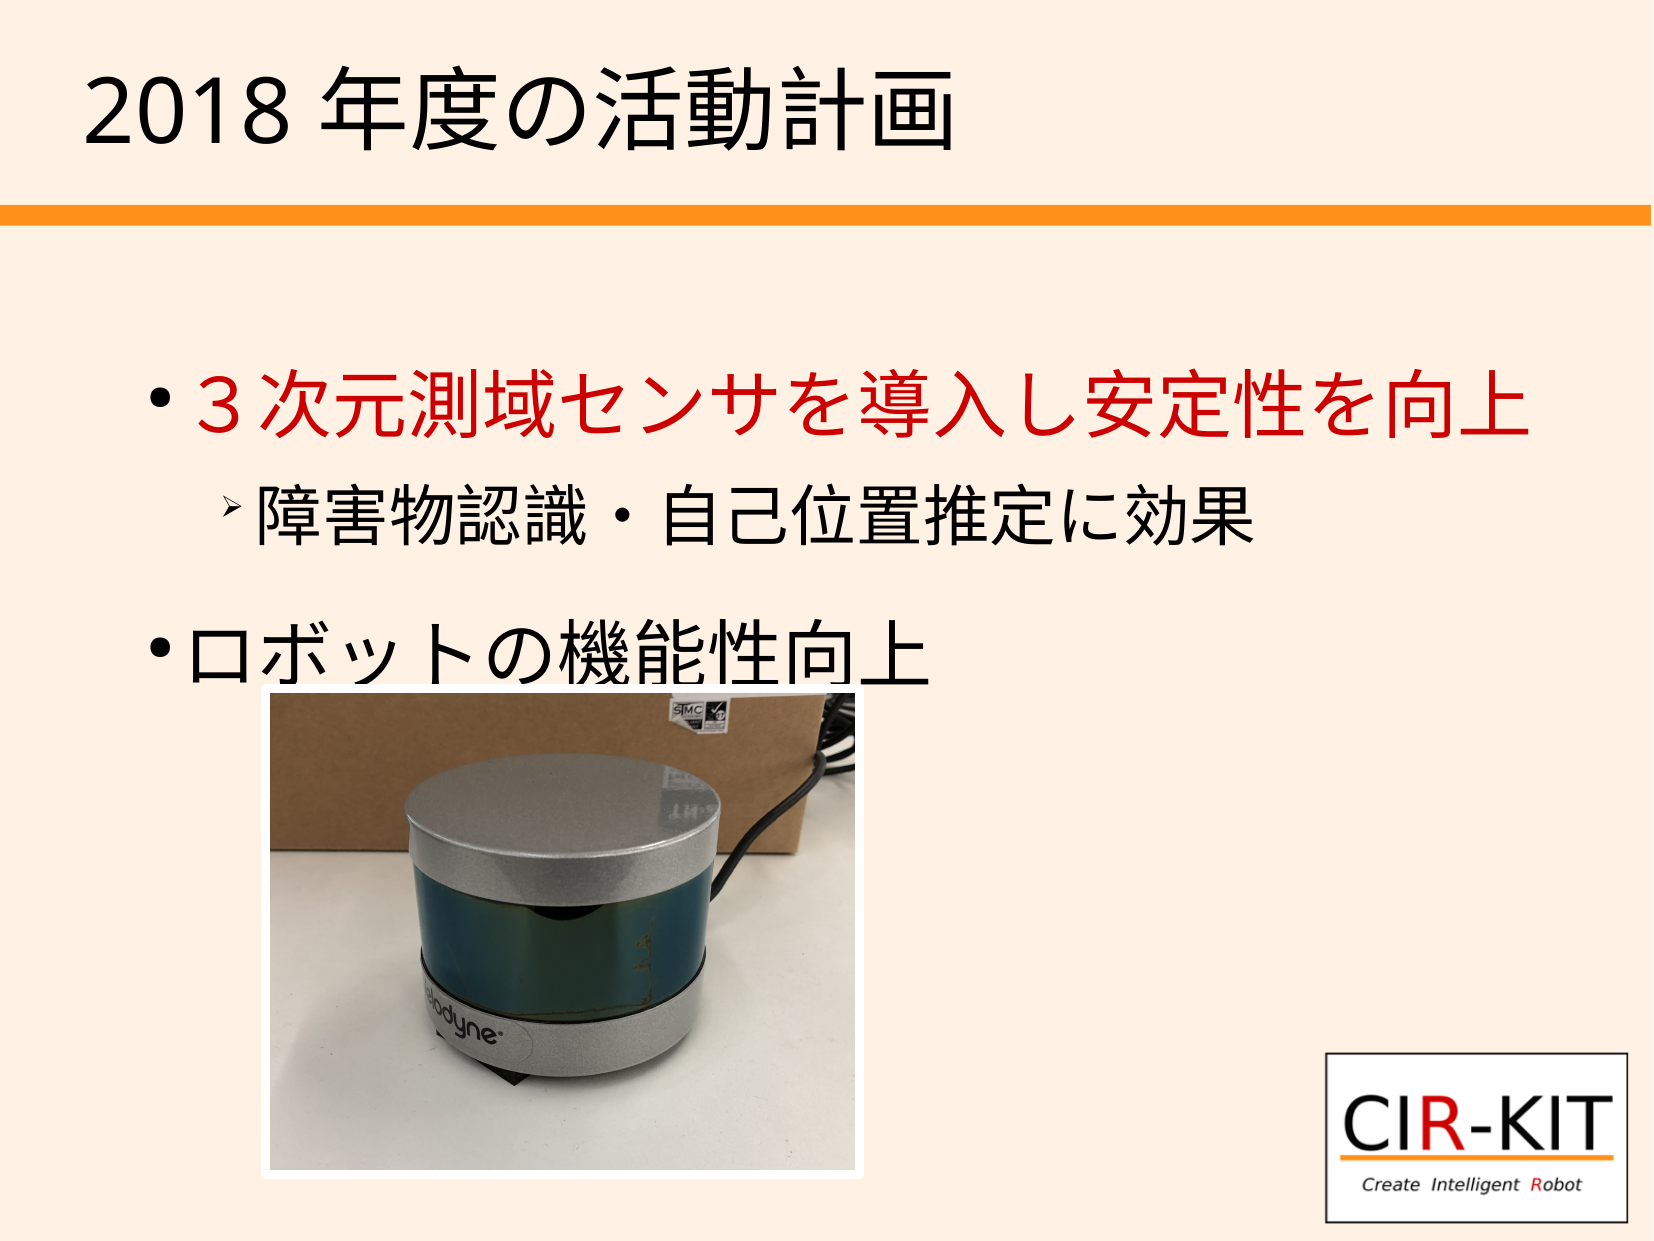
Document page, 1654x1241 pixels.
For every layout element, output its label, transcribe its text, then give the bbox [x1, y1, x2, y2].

subtitle ３次元測域センサを導入し安定性を向上 障害物認識・自己位置推定に効果 ロボットの機能性向上 [146, 345, 1636, 1065]
picture [0, 0, 1654, 1241]
title 2018年度の活動計画 [82, 0, 1571, 208]
